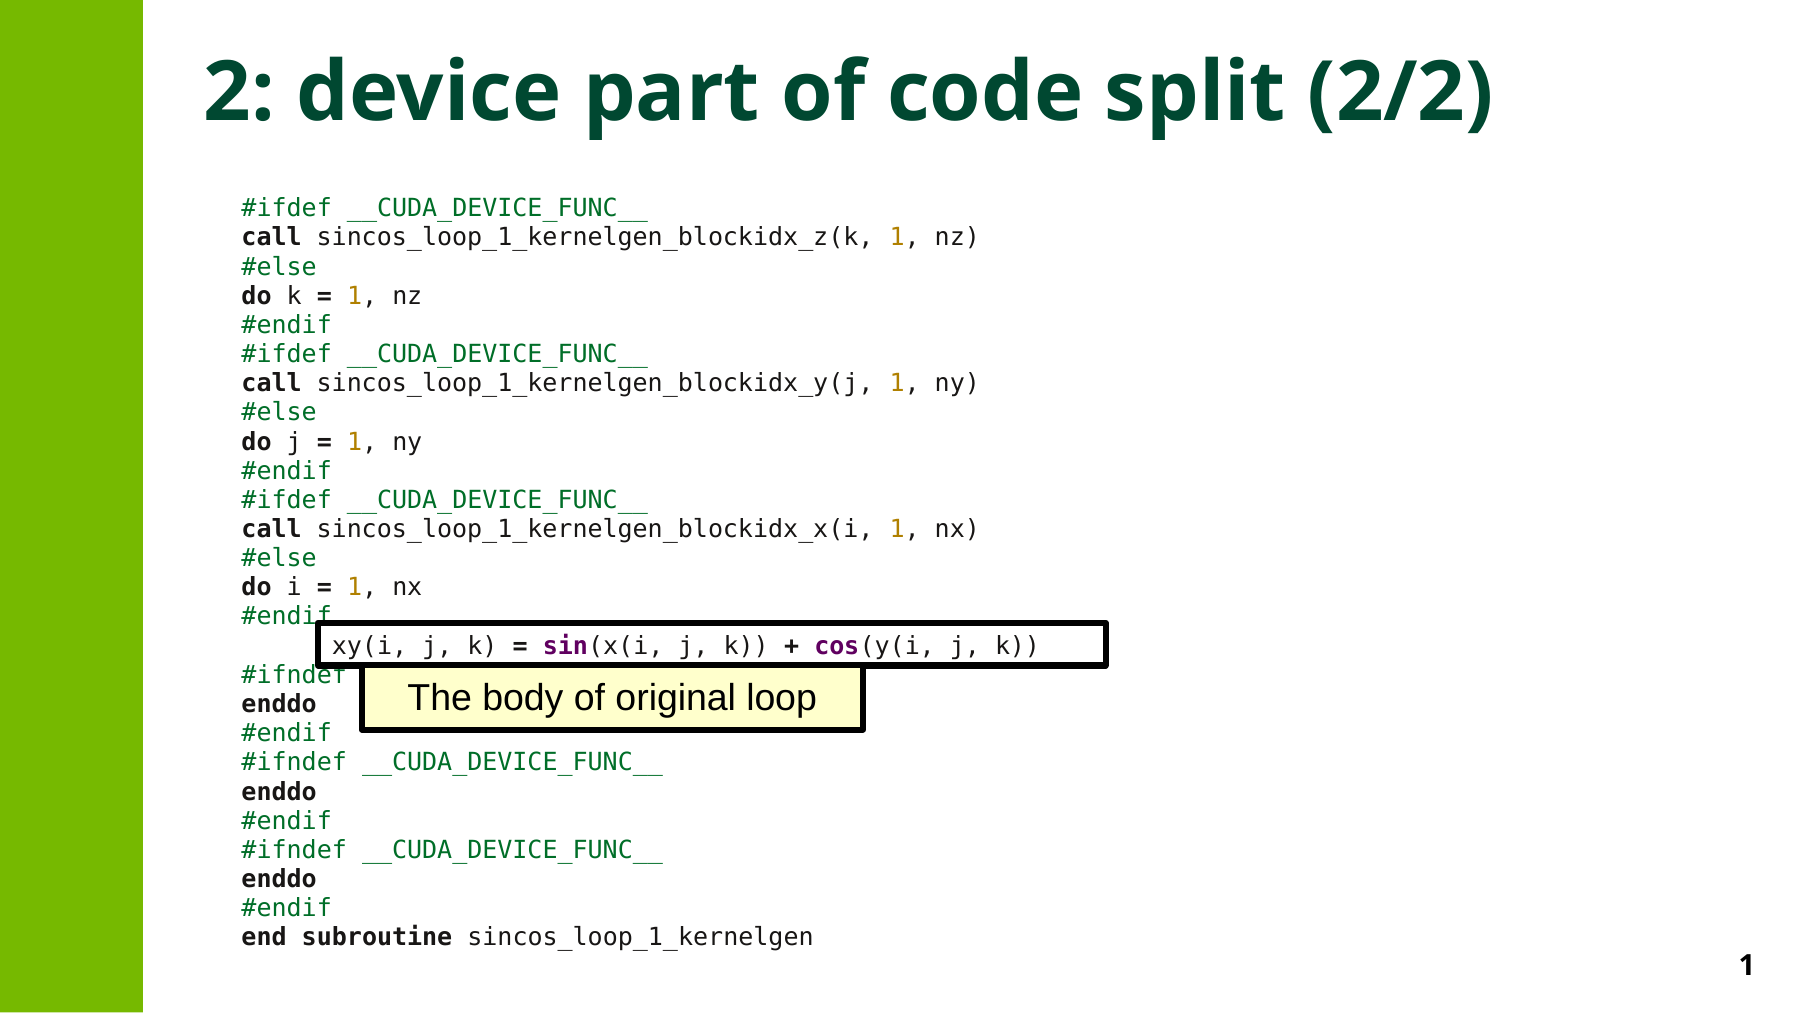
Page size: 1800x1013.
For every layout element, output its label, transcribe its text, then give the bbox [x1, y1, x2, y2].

chart [240, 193, 1736, 1013]
title 2: device part of code split (2/2) [188, 40, 1733, 211]
text_box The body of original loop [361, 665, 863, 730]
